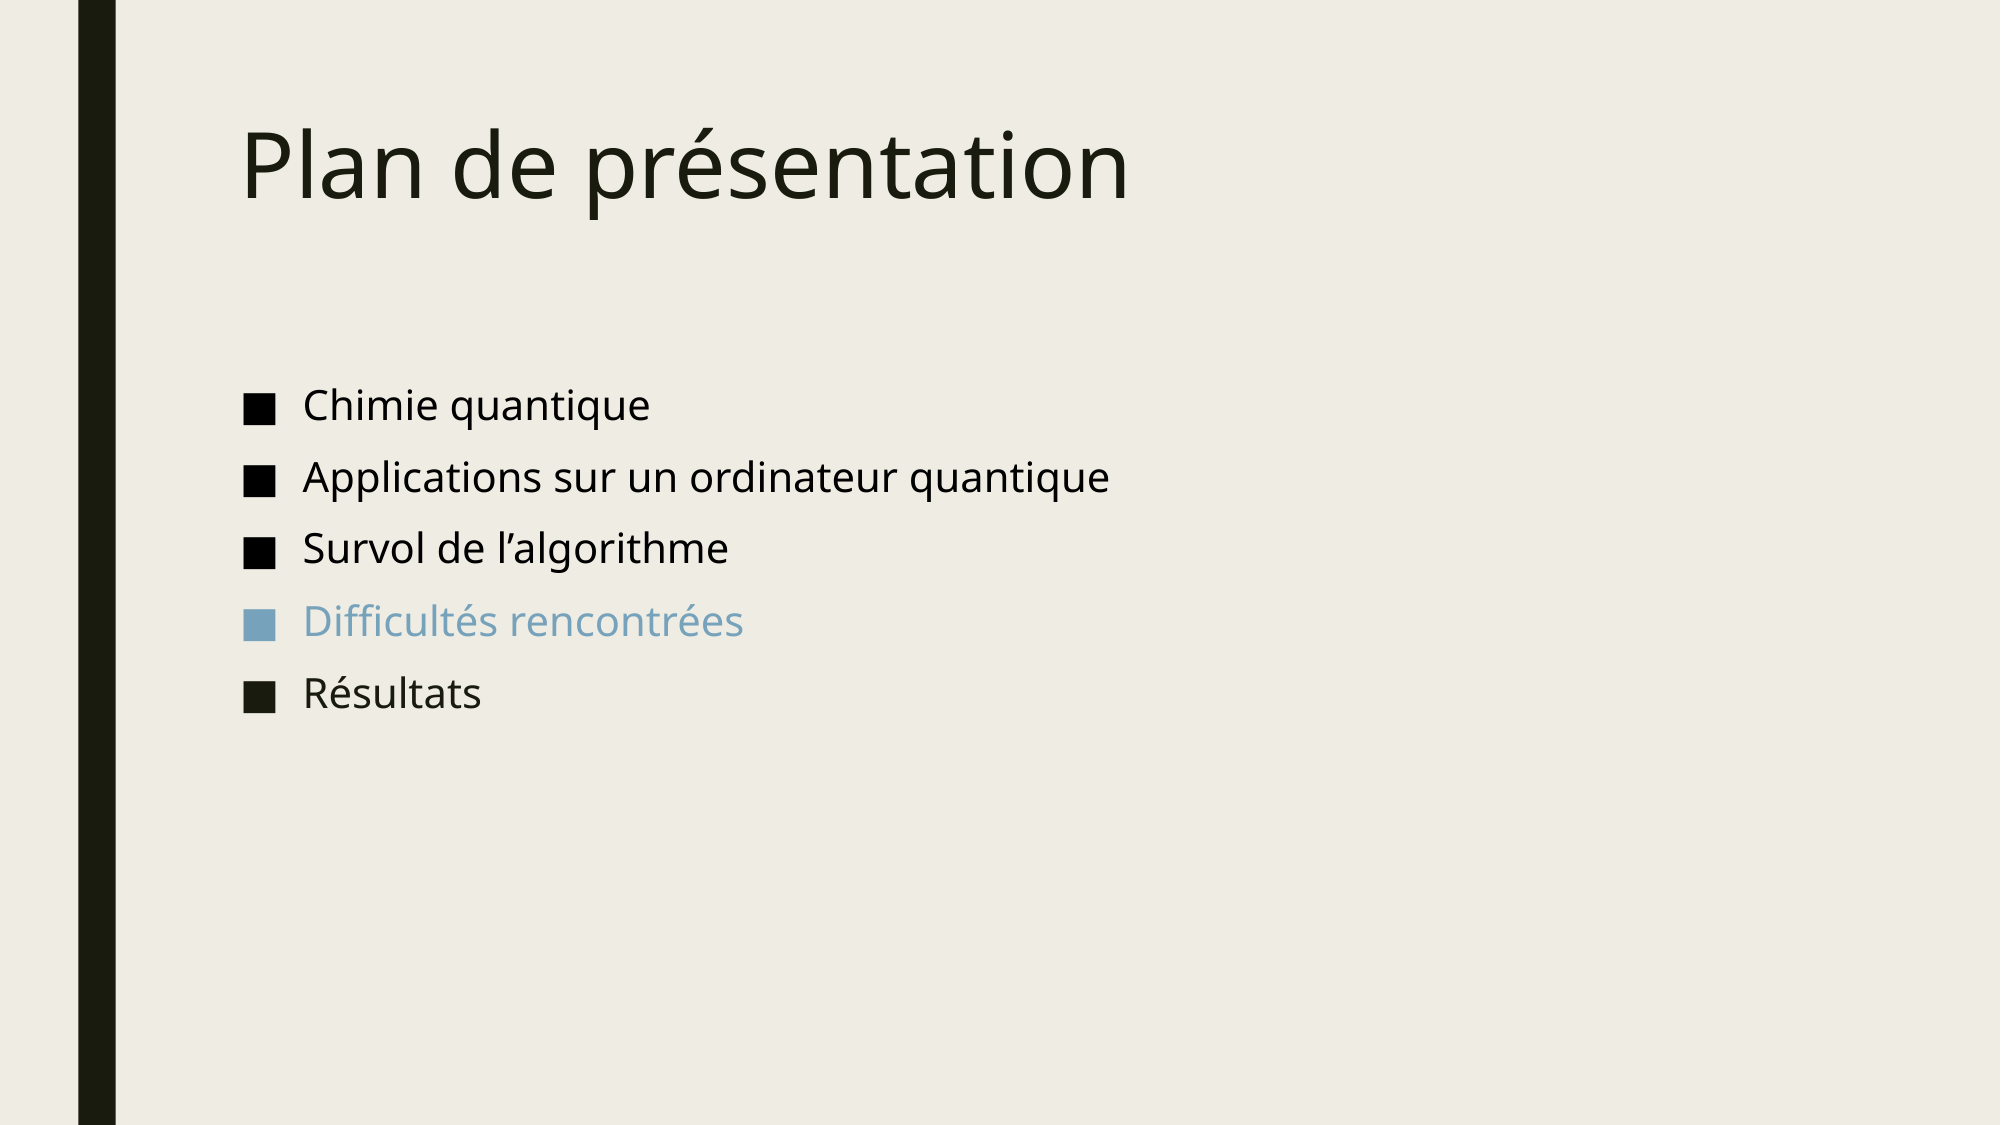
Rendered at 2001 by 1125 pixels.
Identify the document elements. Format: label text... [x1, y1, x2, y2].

title Plan de présentation [225, 112, 1800, 243]
text_box Chimie quantique Applications sur un ordinateur quantique Survol de l’algorithme Difficultés rencontrées Résultats [225, 375, 1800, 963]
